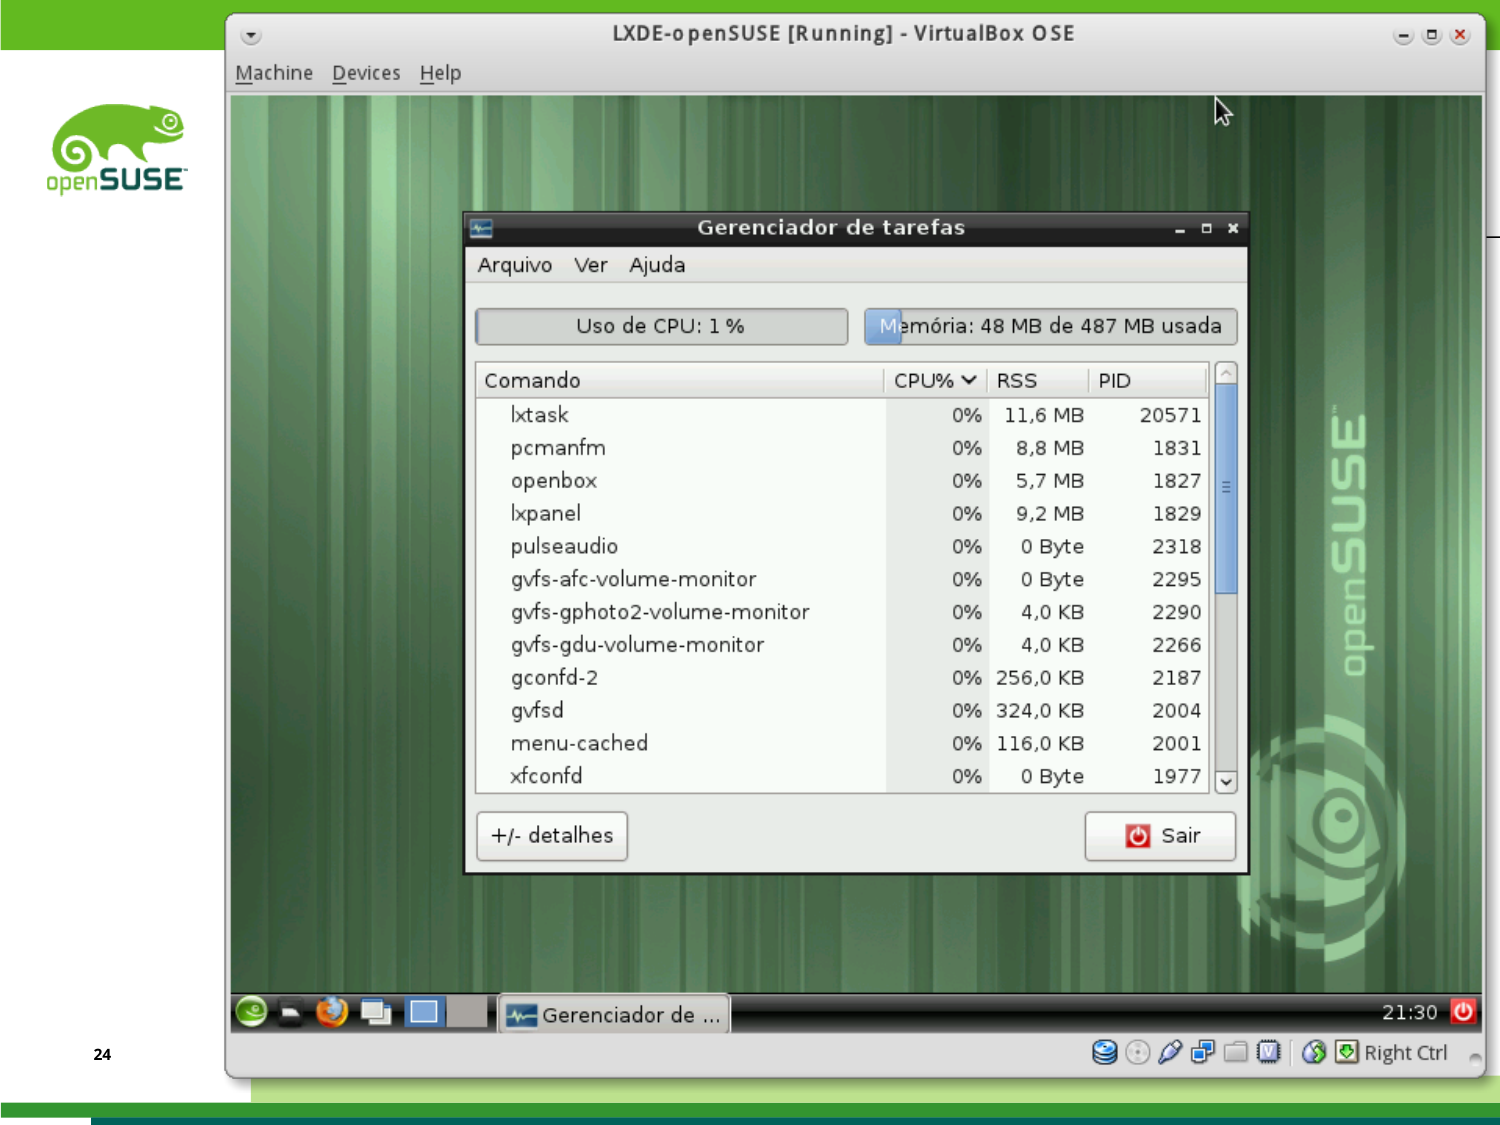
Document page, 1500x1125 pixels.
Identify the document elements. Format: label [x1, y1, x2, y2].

picture [217, 5, 1500, 1093]
picture [47, 104, 188, 197]
